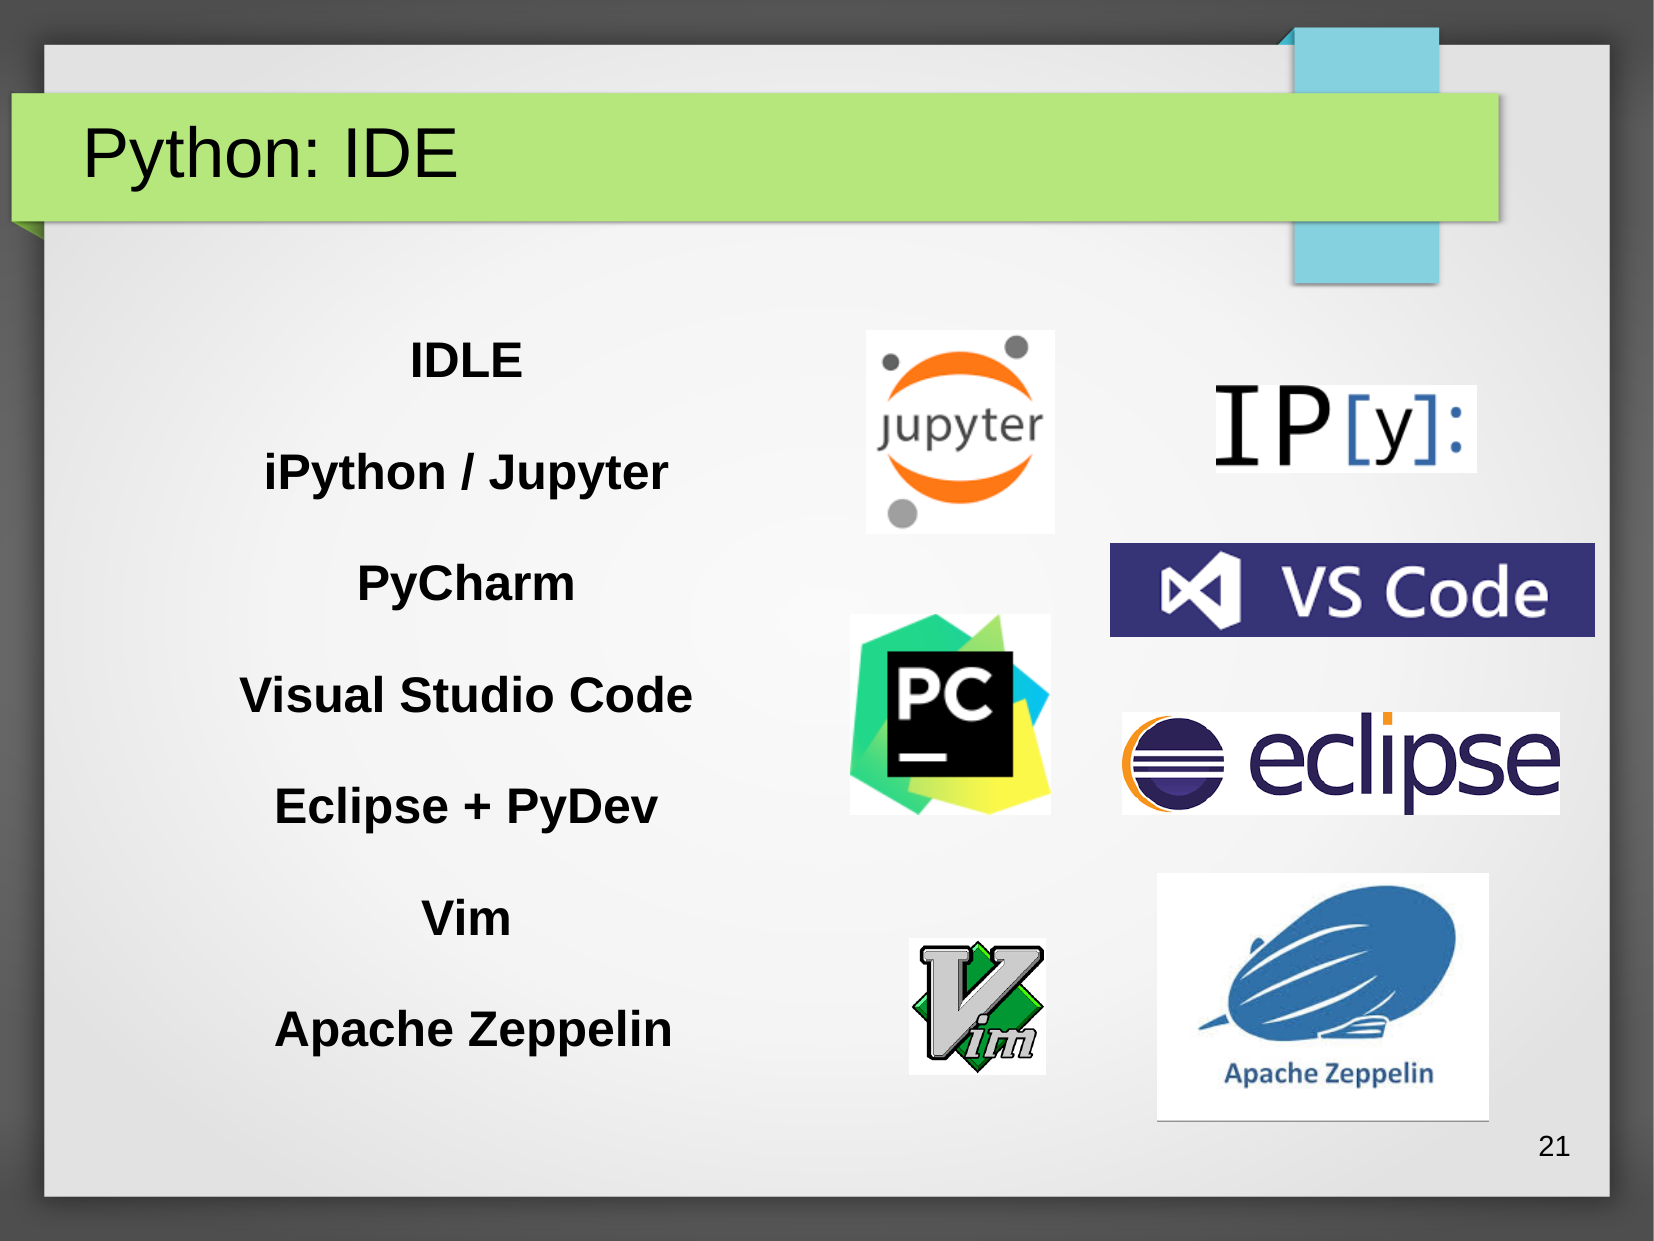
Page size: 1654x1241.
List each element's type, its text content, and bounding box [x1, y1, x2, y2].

picture [0, 0, 1654, 1241]
text_box [418, 923, 880, 1241]
title Python: IDE [82, 49, 1571, 257]
text_box IDLE iPython / Jupyter PyCharm Visual Studio Code Eclipse + PyDev Vim Apache Zeppelin [70, 283, 863, 1106]
